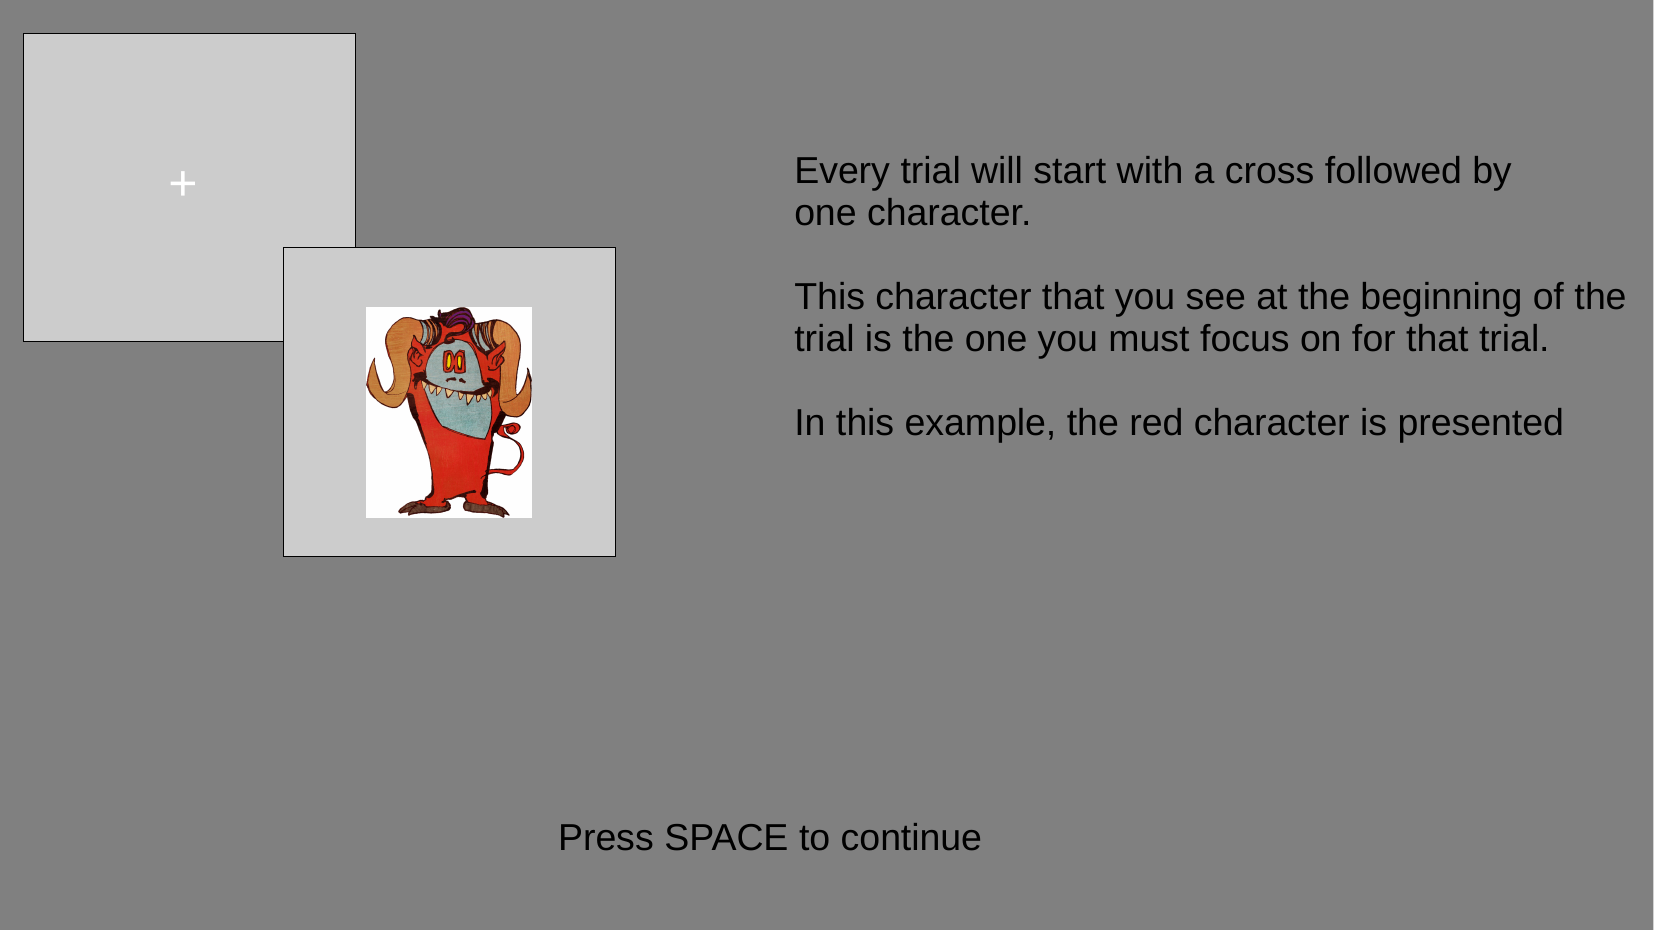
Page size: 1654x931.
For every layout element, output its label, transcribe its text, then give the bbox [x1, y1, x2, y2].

text_box [23, 33, 616, 557]
text_box Press SPACE to continue [543, 809, 1654, 931]
text_box Every trial will start with a cross followed by one character. This character that you see at the beginning of the trial is the one you must focus on for that trial. In this example, the red character is presented [779, 141, 1654, 703]
text_box + [153, 147, 359, 249]
picture [366, 307, 532, 518]
